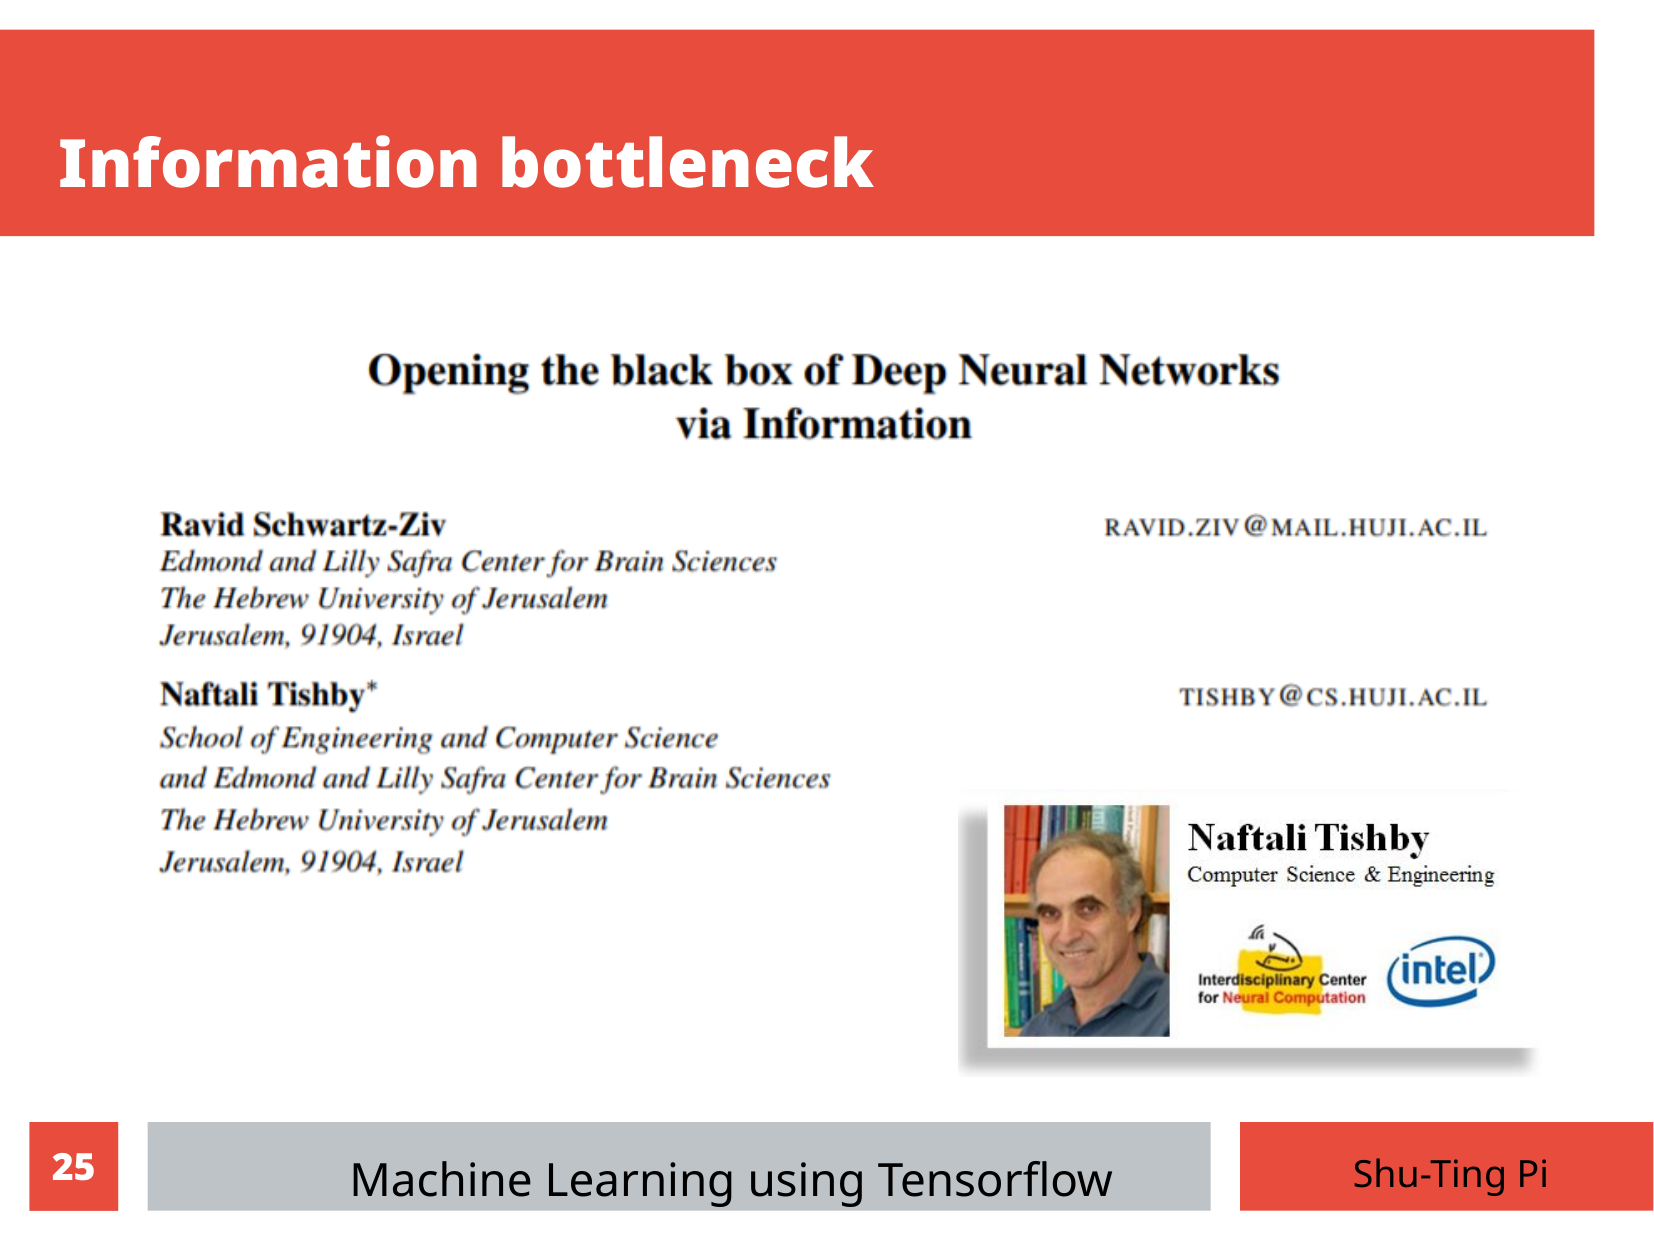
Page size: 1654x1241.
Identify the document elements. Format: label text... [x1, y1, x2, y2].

text_box Machine Learning using Tensorflow [334, 1139, 1220, 1241]
text_box Shu-Ting Pi [1338, 1140, 1573, 1203]
picture [125, 324, 1557, 1078]
title Information bottleneck [59, 59, 1595, 207]
